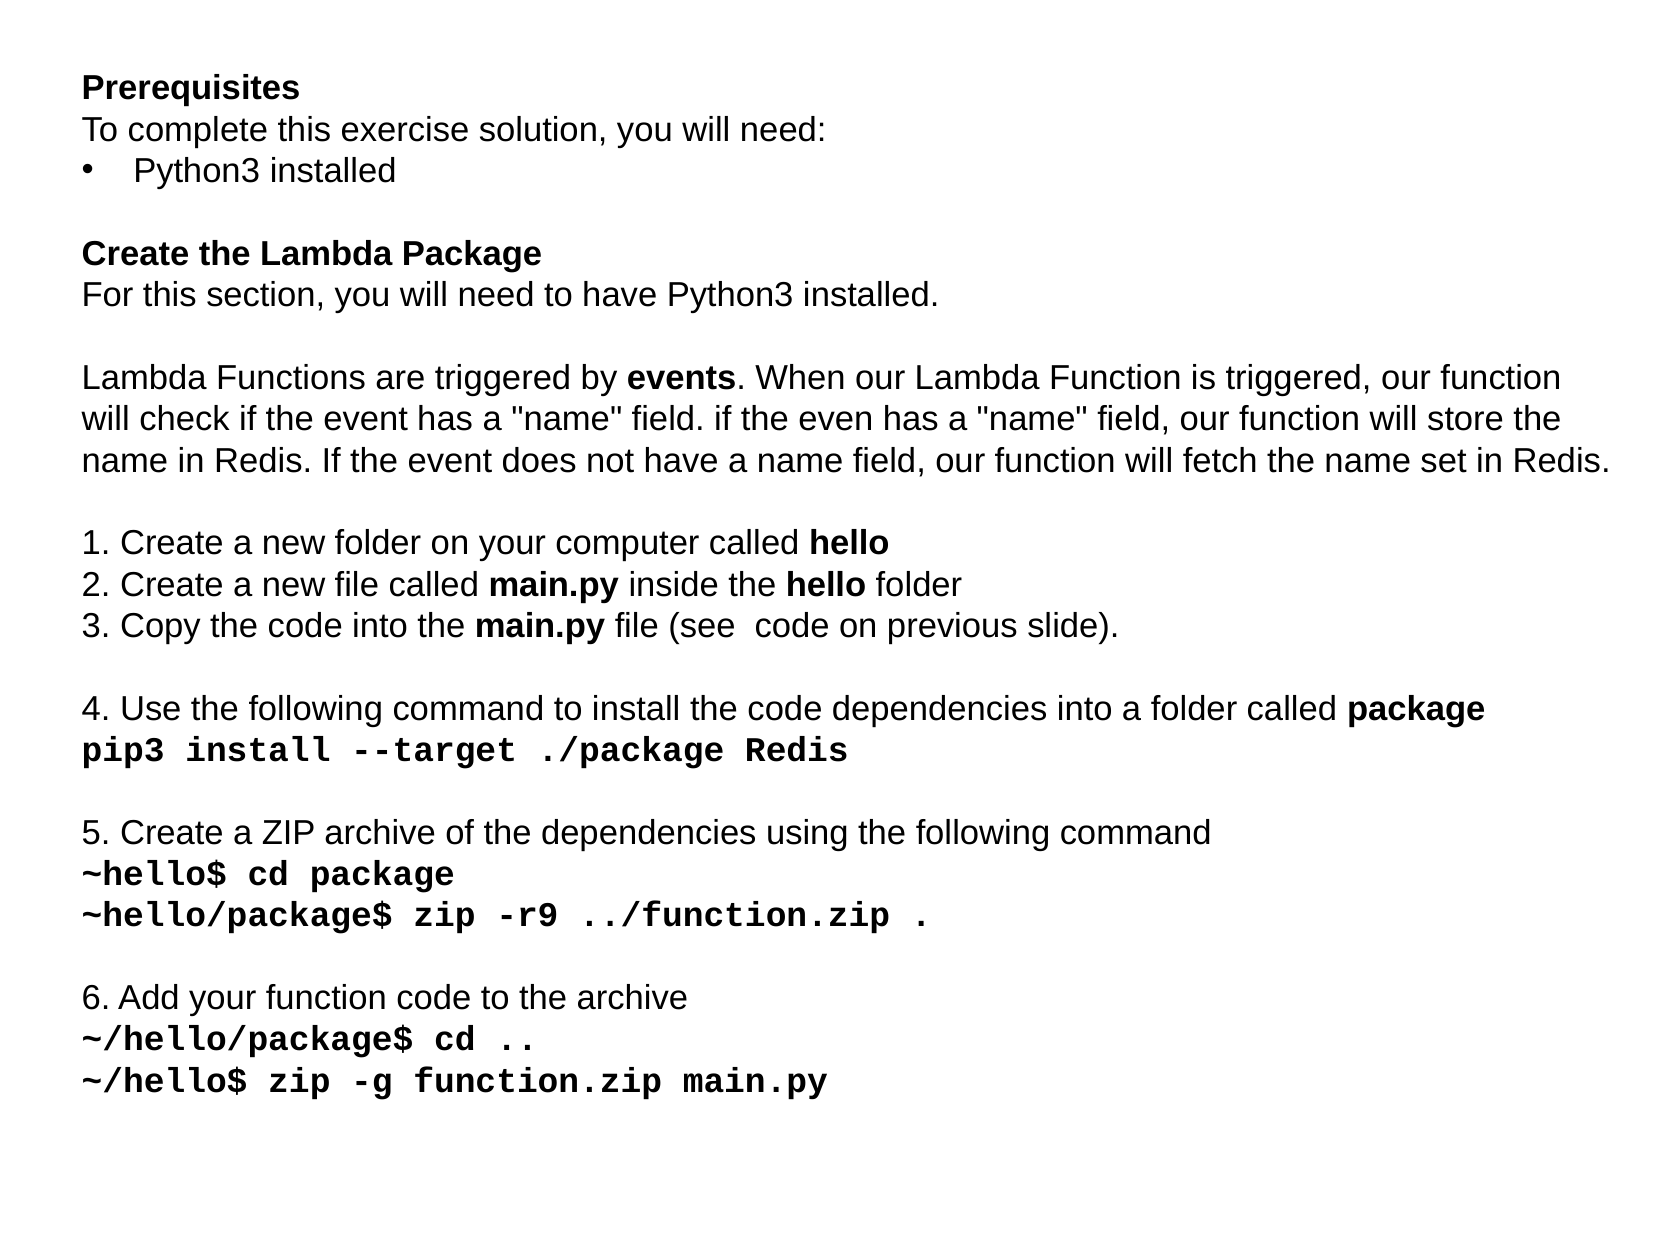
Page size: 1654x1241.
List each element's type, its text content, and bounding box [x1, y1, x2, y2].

list Prerequisites To complete this exercise solution, you will need: Python3 installed Create the Lambda Package For this section, you will need to have Python3 installed. Lambda Functions are triggered by events. When our Lambda Function is triggered, our function will check if the event has a "name" field. if the even has a "name" field, our function will store the name in Redis. If the event does not have a name field, our function will fetch the name set in Redis. 1. Create a new folder on your computer called hello 2. Create a new file called main.py inside the hello folder 3. Copy the code into the main.py file (see code on previous slide). 4. Use the following command to install the code dependencies into a folder called package pip3 install --target ./package Redis 5. Create a ZIP archive of the dependencies using the following command ~hello$ cd package ~hello/package$ zip -r9 ../function.zip . 6. Add your function code to the archive ~/hello/package$ cd .. ~/hello$ zip -g function.zip main.py [81, 65, 1619, 1241]
